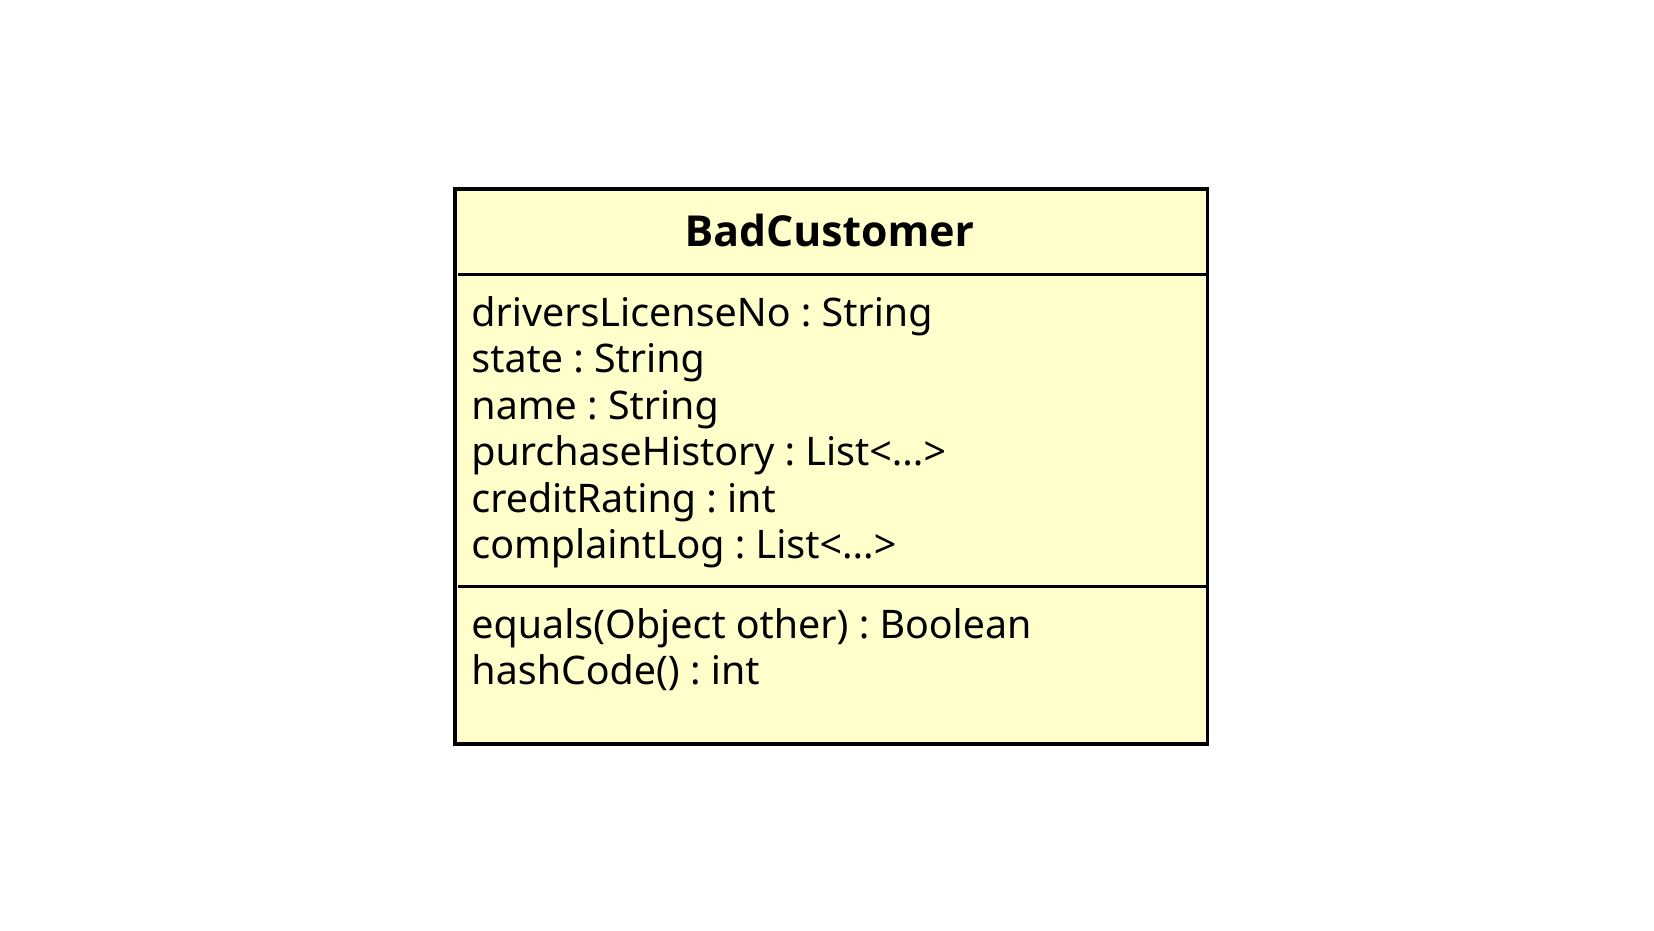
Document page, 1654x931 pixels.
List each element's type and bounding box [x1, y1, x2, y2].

picture [402, 134, 1261, 796]
